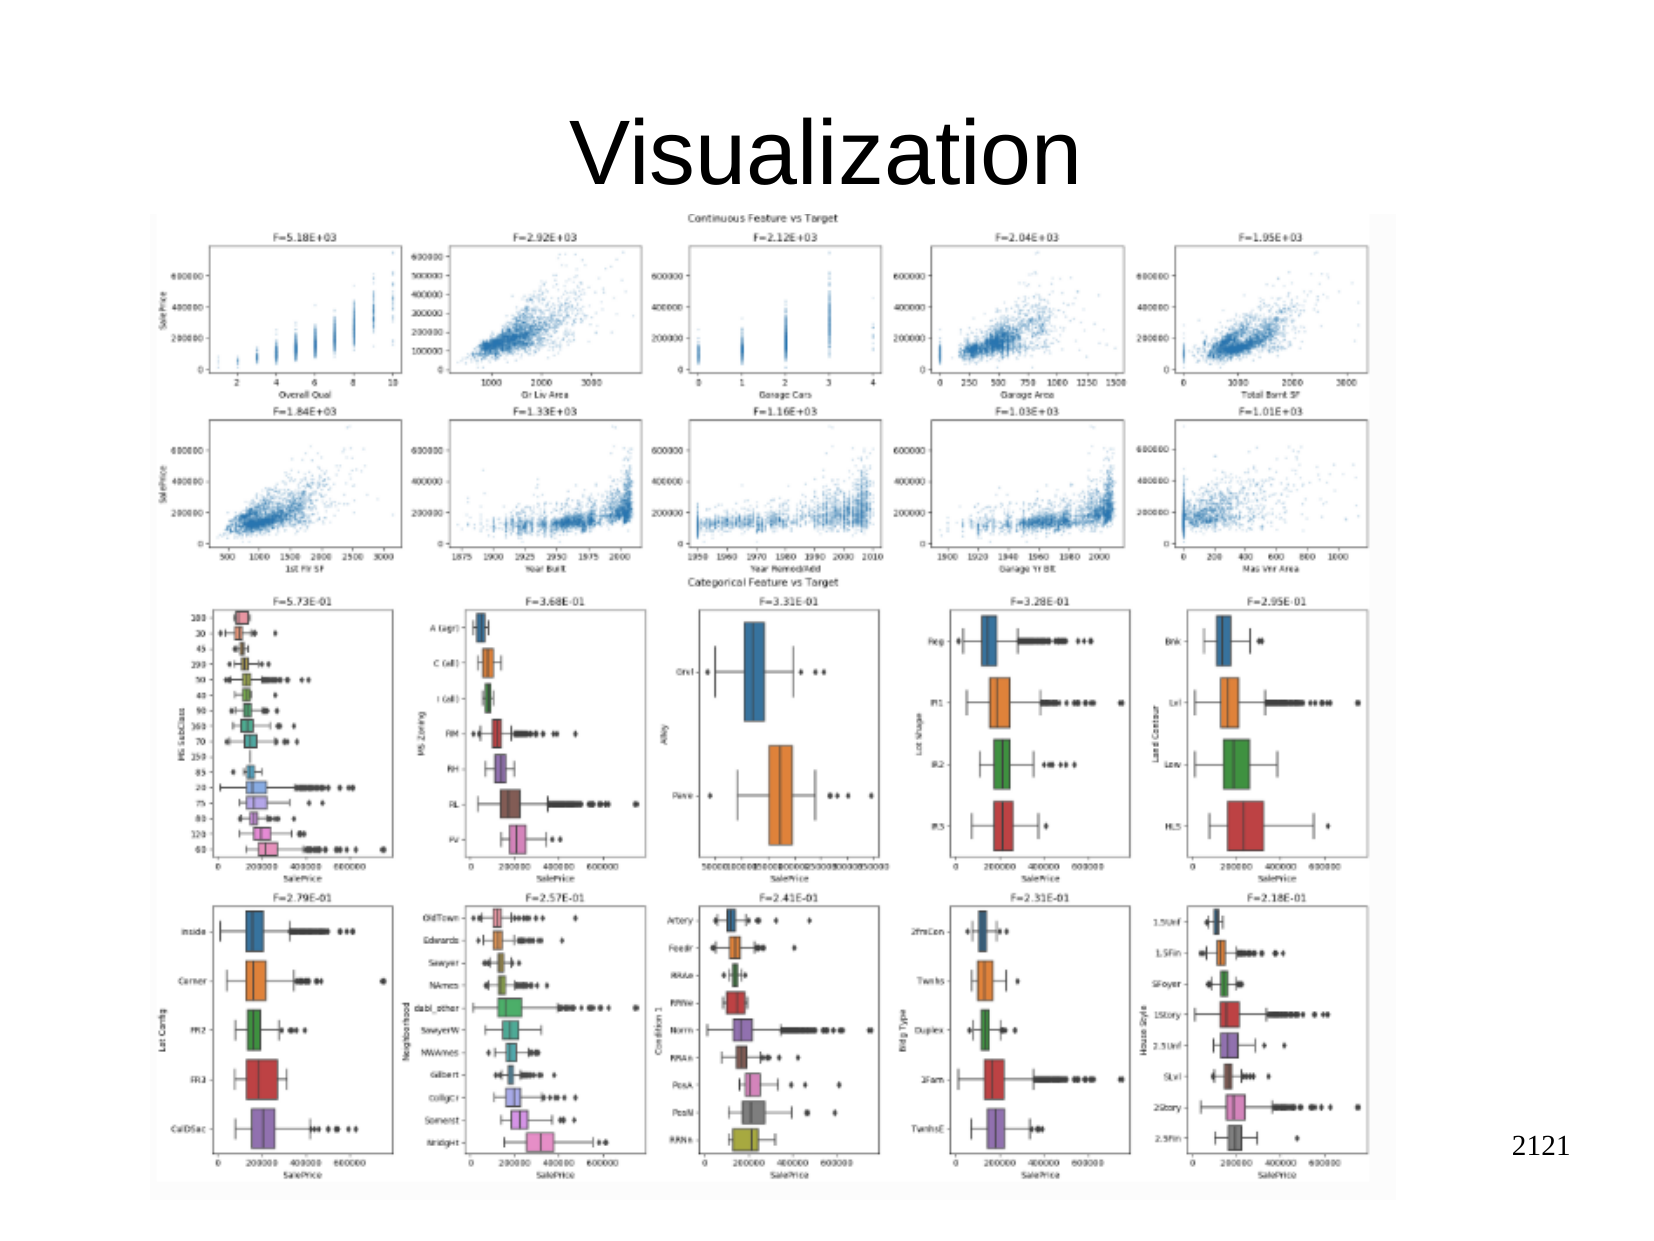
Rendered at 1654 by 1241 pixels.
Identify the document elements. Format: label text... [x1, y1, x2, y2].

picture [150, 214, 1396, 1201]
title Visualization [82, 49, 1571, 257]
